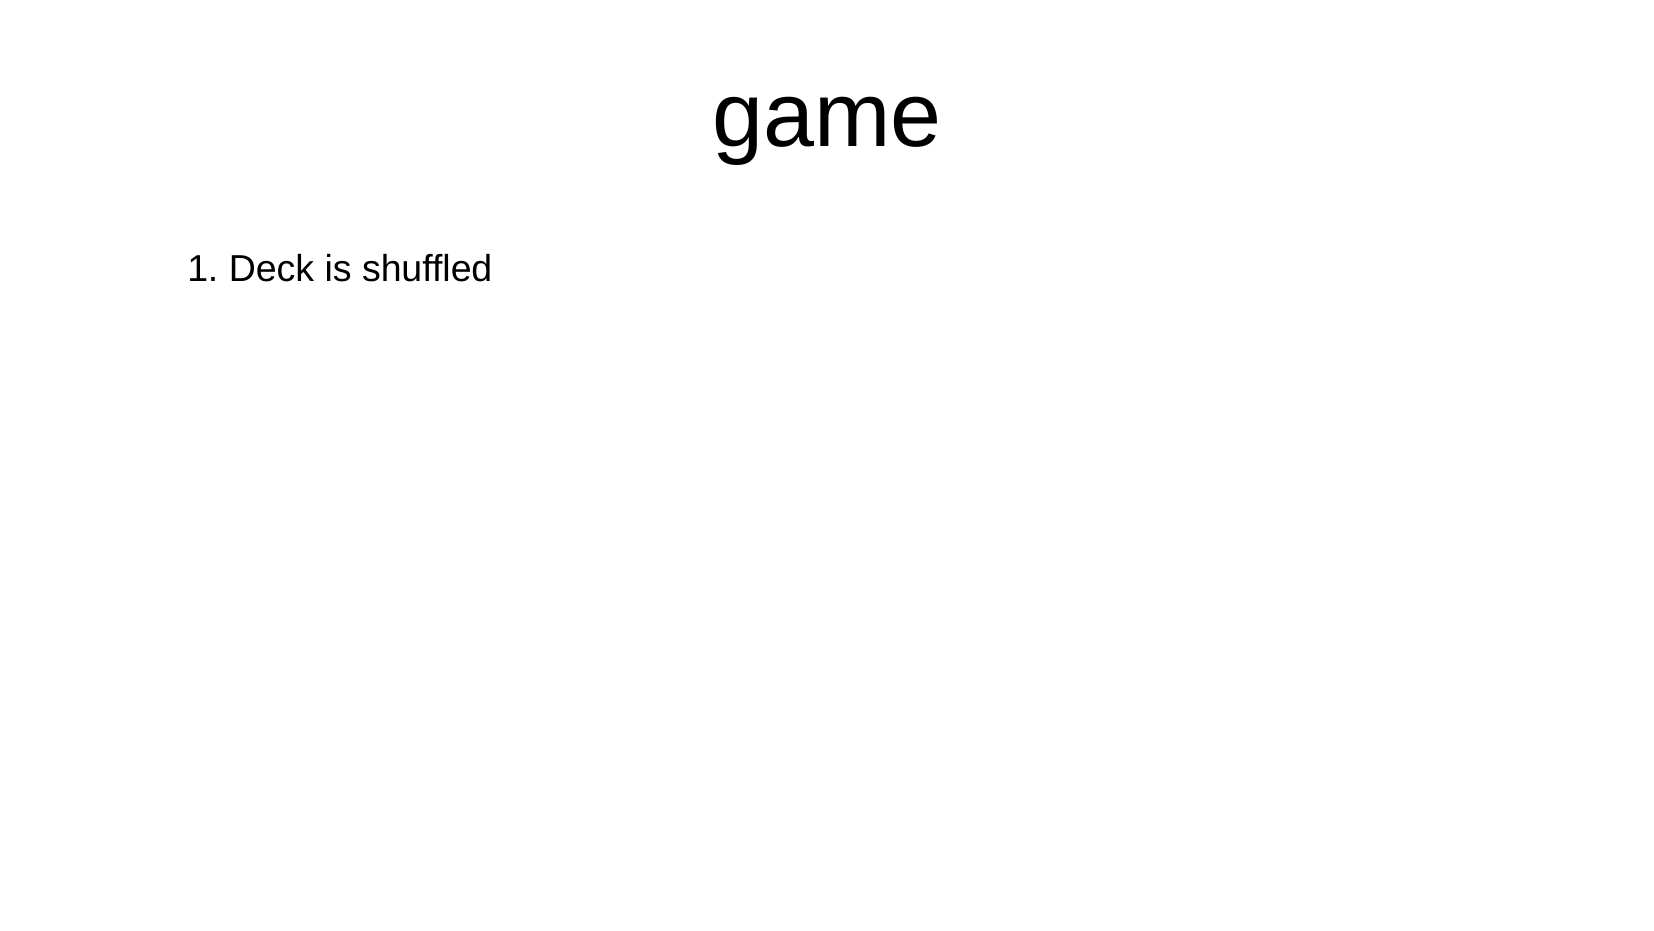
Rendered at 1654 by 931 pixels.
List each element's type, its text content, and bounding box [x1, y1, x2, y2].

text_box 1. Deck is shuffled [172, 240, 508, 381]
title game [82, 37, 1571, 193]
